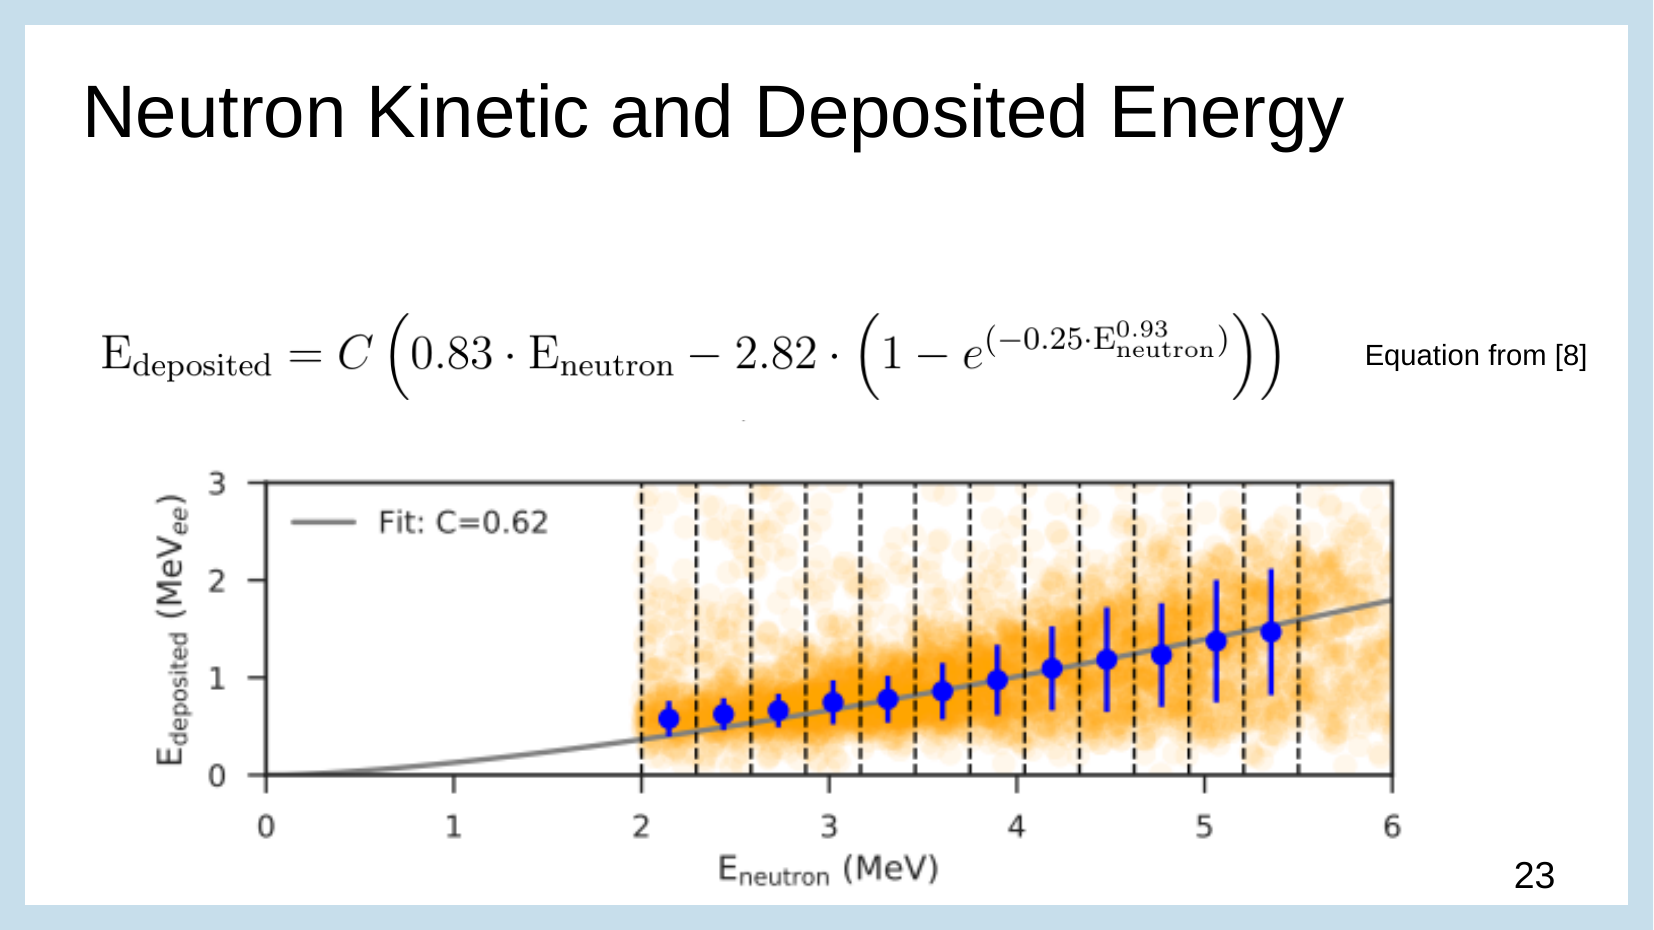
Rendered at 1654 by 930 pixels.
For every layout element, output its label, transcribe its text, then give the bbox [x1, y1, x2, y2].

text_box Equation from [8] [1200, 324, 1621, 466]
picture [105, 419, 1456, 891]
title Neutron Kinetic and Deposited Energy [82, 29, 1471, 196]
picture [90, 308, 1291, 406]
